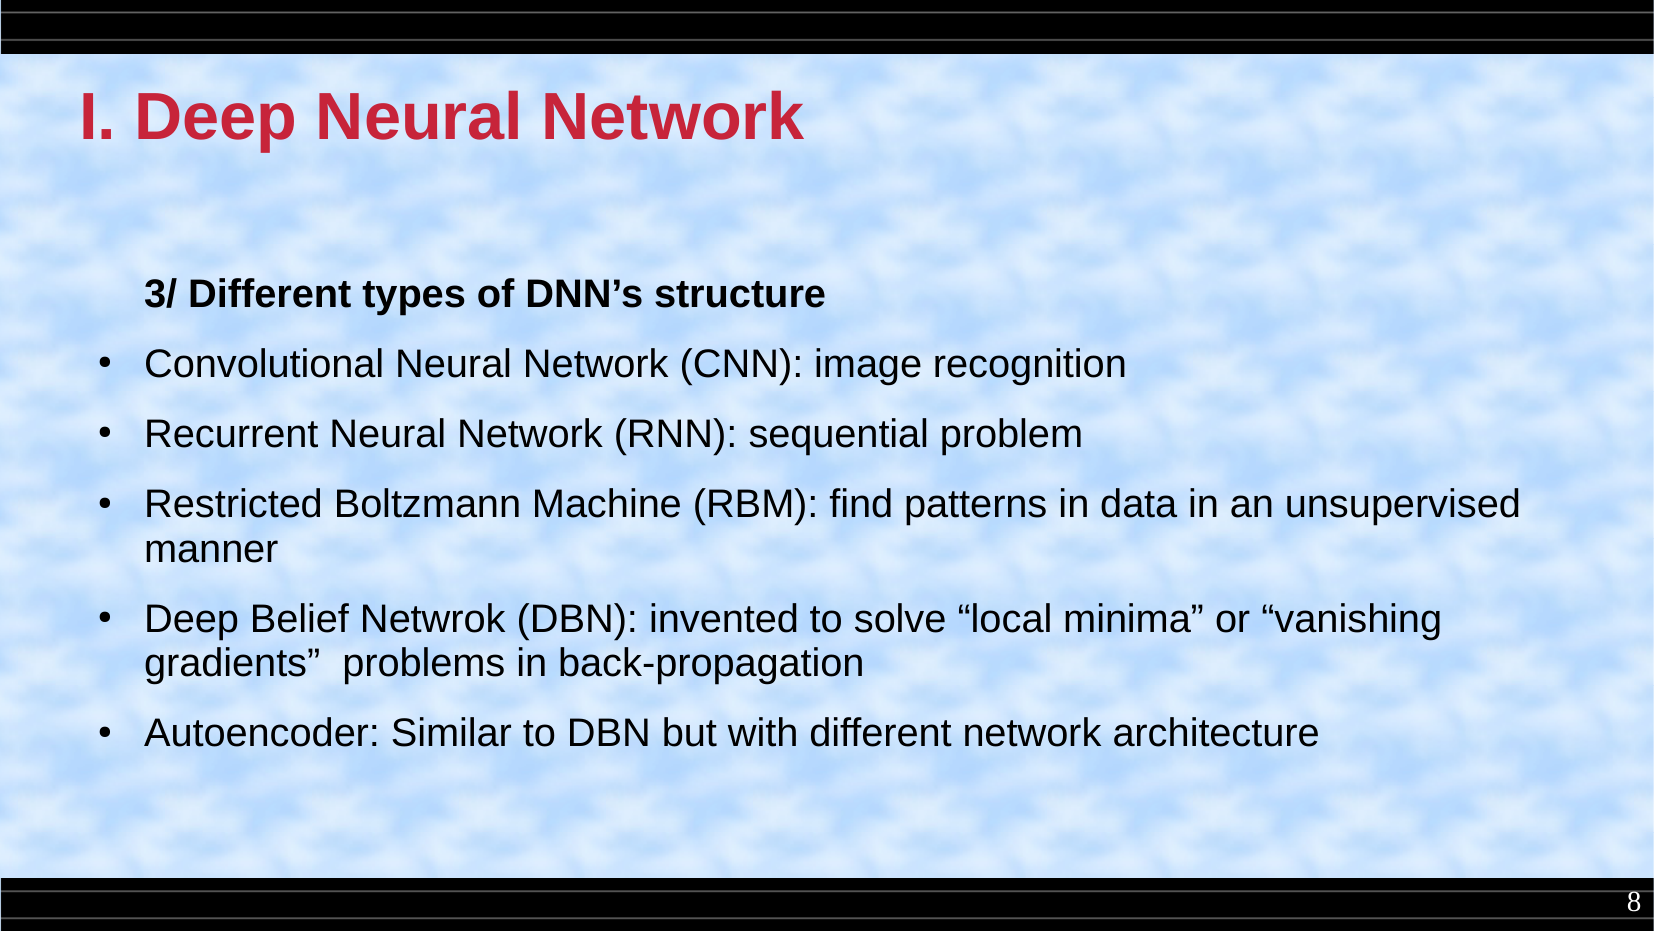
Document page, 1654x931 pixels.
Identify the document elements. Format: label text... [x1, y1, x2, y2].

title I. Deep Neural Network [79, 74, 1095, 158]
list 3/ Different types of DNN’s structure Convolutional Neural Network (CNN): image recognition Recurrent Neural Network (RNN): sequential problem Restricted Boltzmann Machine (RBM): find patterns in data in an unsupervised manner Deep Belief Netwrok (DBN): invented to solve “local minima” or “vanishing gradients” problems in back-propagation Autoencoder: Similar to DBN but with different network architecture [82, 271, 1571, 757]
picture [0, 0, 1654, 931]
